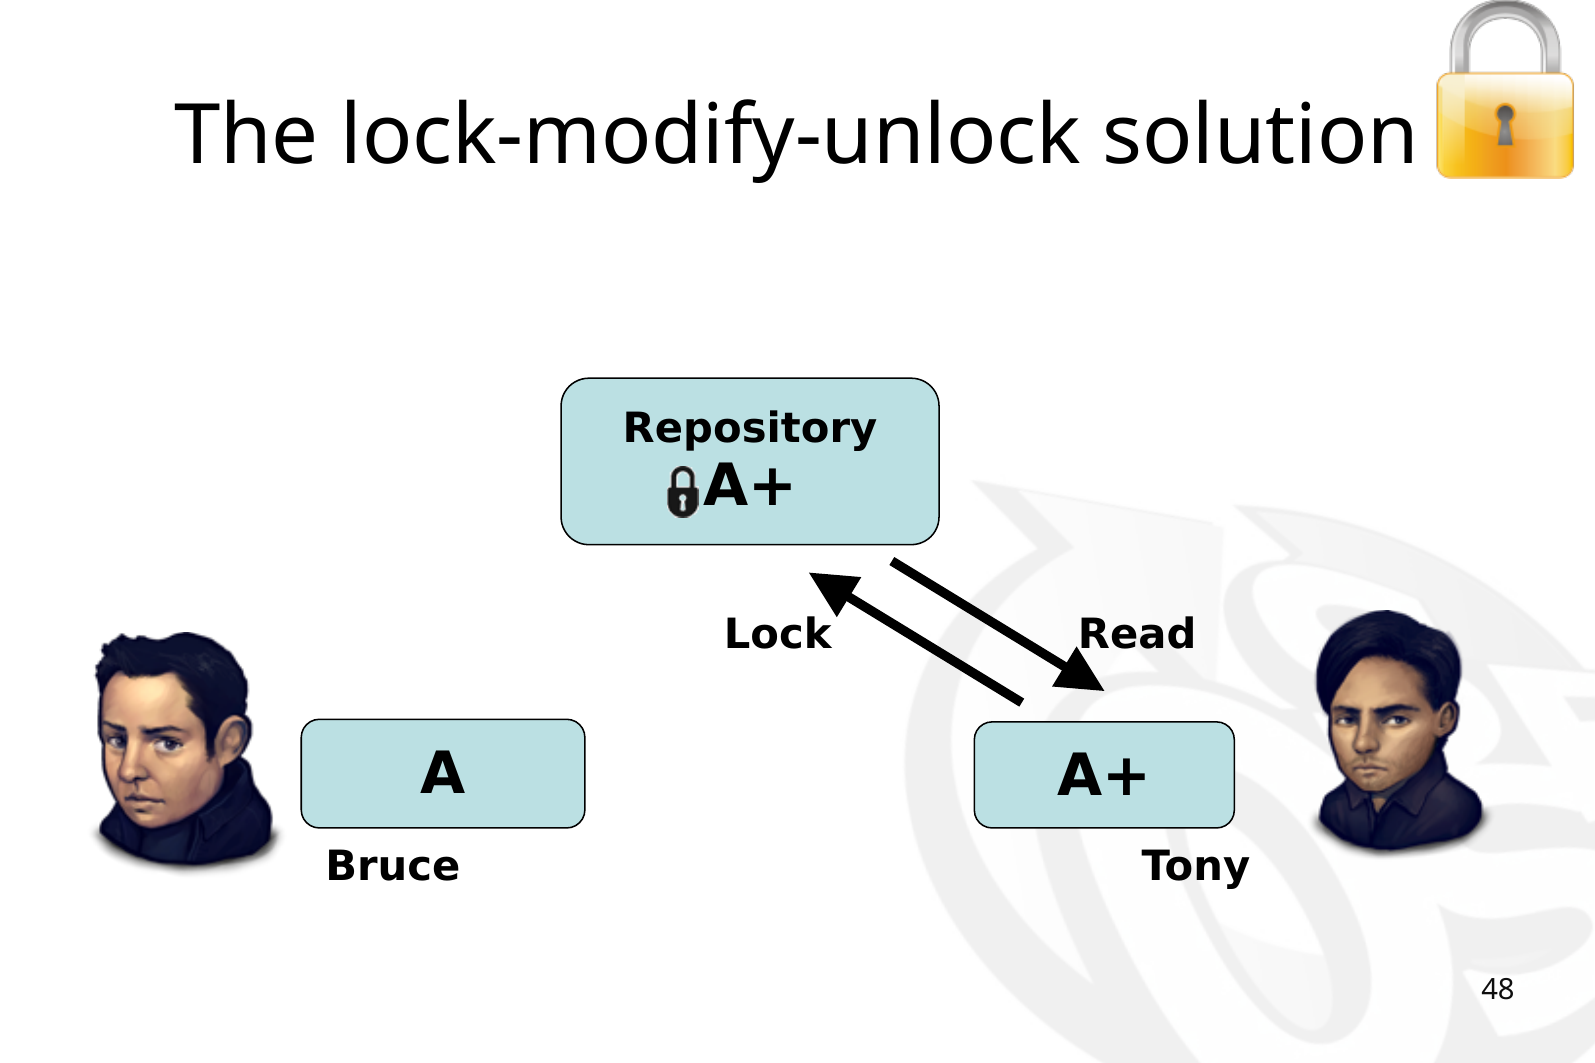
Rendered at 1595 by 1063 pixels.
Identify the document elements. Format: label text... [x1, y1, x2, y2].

picture [63, 632, 312, 881]
title The lock-modify-unlock solution [79, 42, 1515, 220]
text_box Lock Read [970, 602, 1235, 667]
text_box Repository A+ [561, 378, 940, 545]
picture [667, 466, 699, 519]
text_box A [312, 719, 585, 828]
text_box Lock Read [419, 602, 1054, 667]
text_box Bruce Tony [310, 833, 1267, 898]
text_box A+ [974, 721, 1235, 828]
picture [1276, 610, 1527, 862]
picture [1416, 0, 1595, 179]
